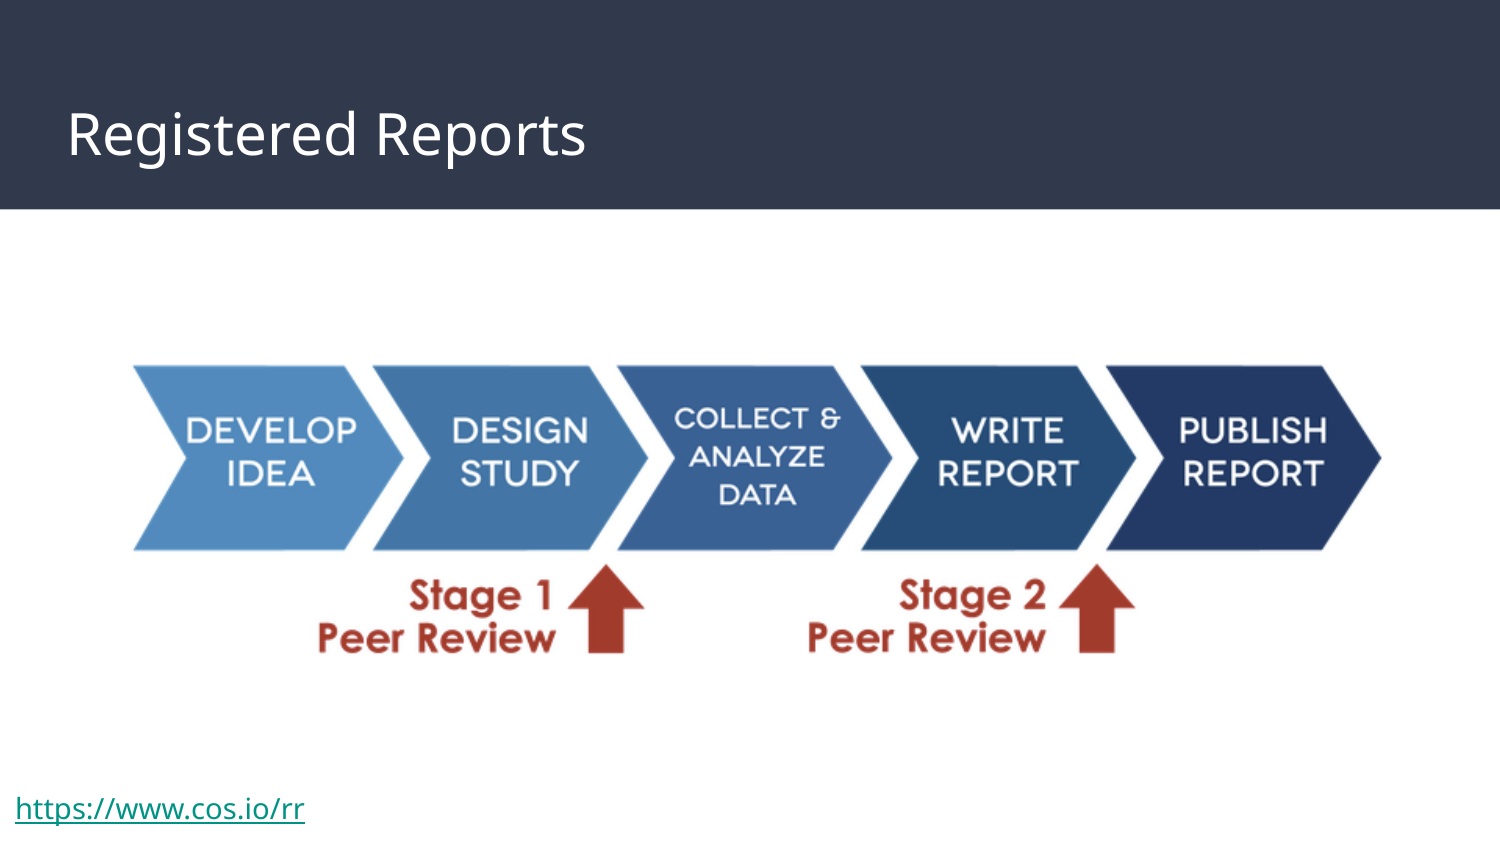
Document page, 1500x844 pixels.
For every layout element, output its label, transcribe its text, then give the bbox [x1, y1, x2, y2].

picture [84, 337, 1416, 680]
title Registered Reports [51, 82, 1449, 185]
text_box https://www.cos.io/rr [0, 775, 626, 844]
